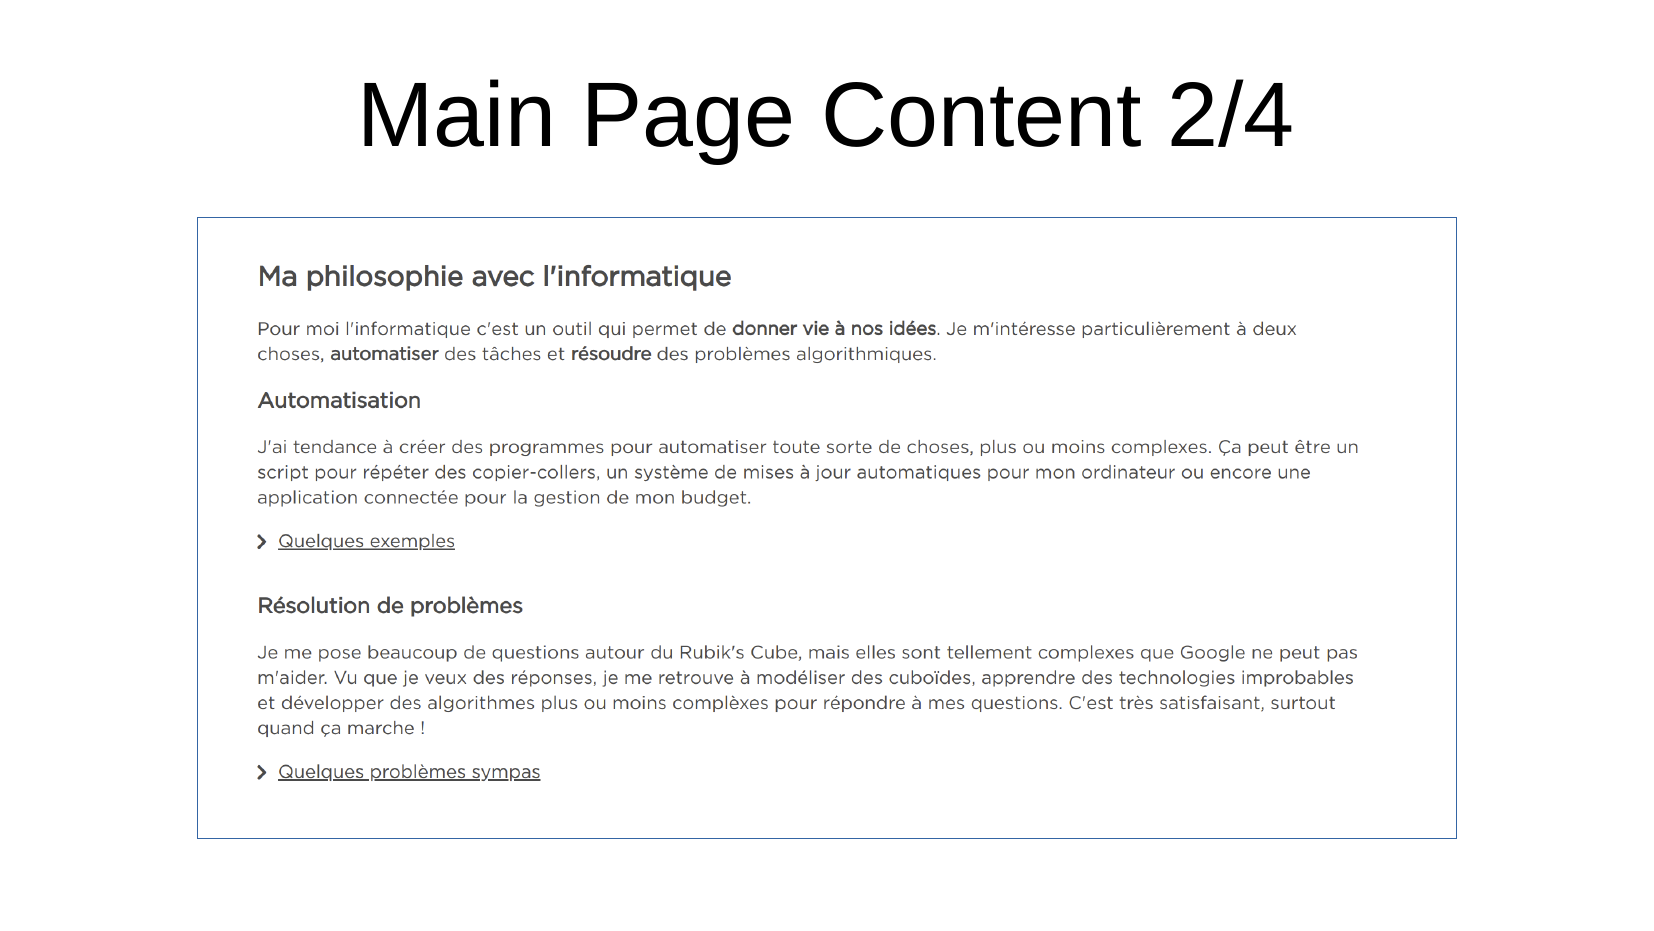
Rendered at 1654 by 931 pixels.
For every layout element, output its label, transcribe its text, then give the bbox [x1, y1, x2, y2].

title Main Page Content 2/4 [82, 37, 1571, 193]
picture [197, 217, 1457, 839]
